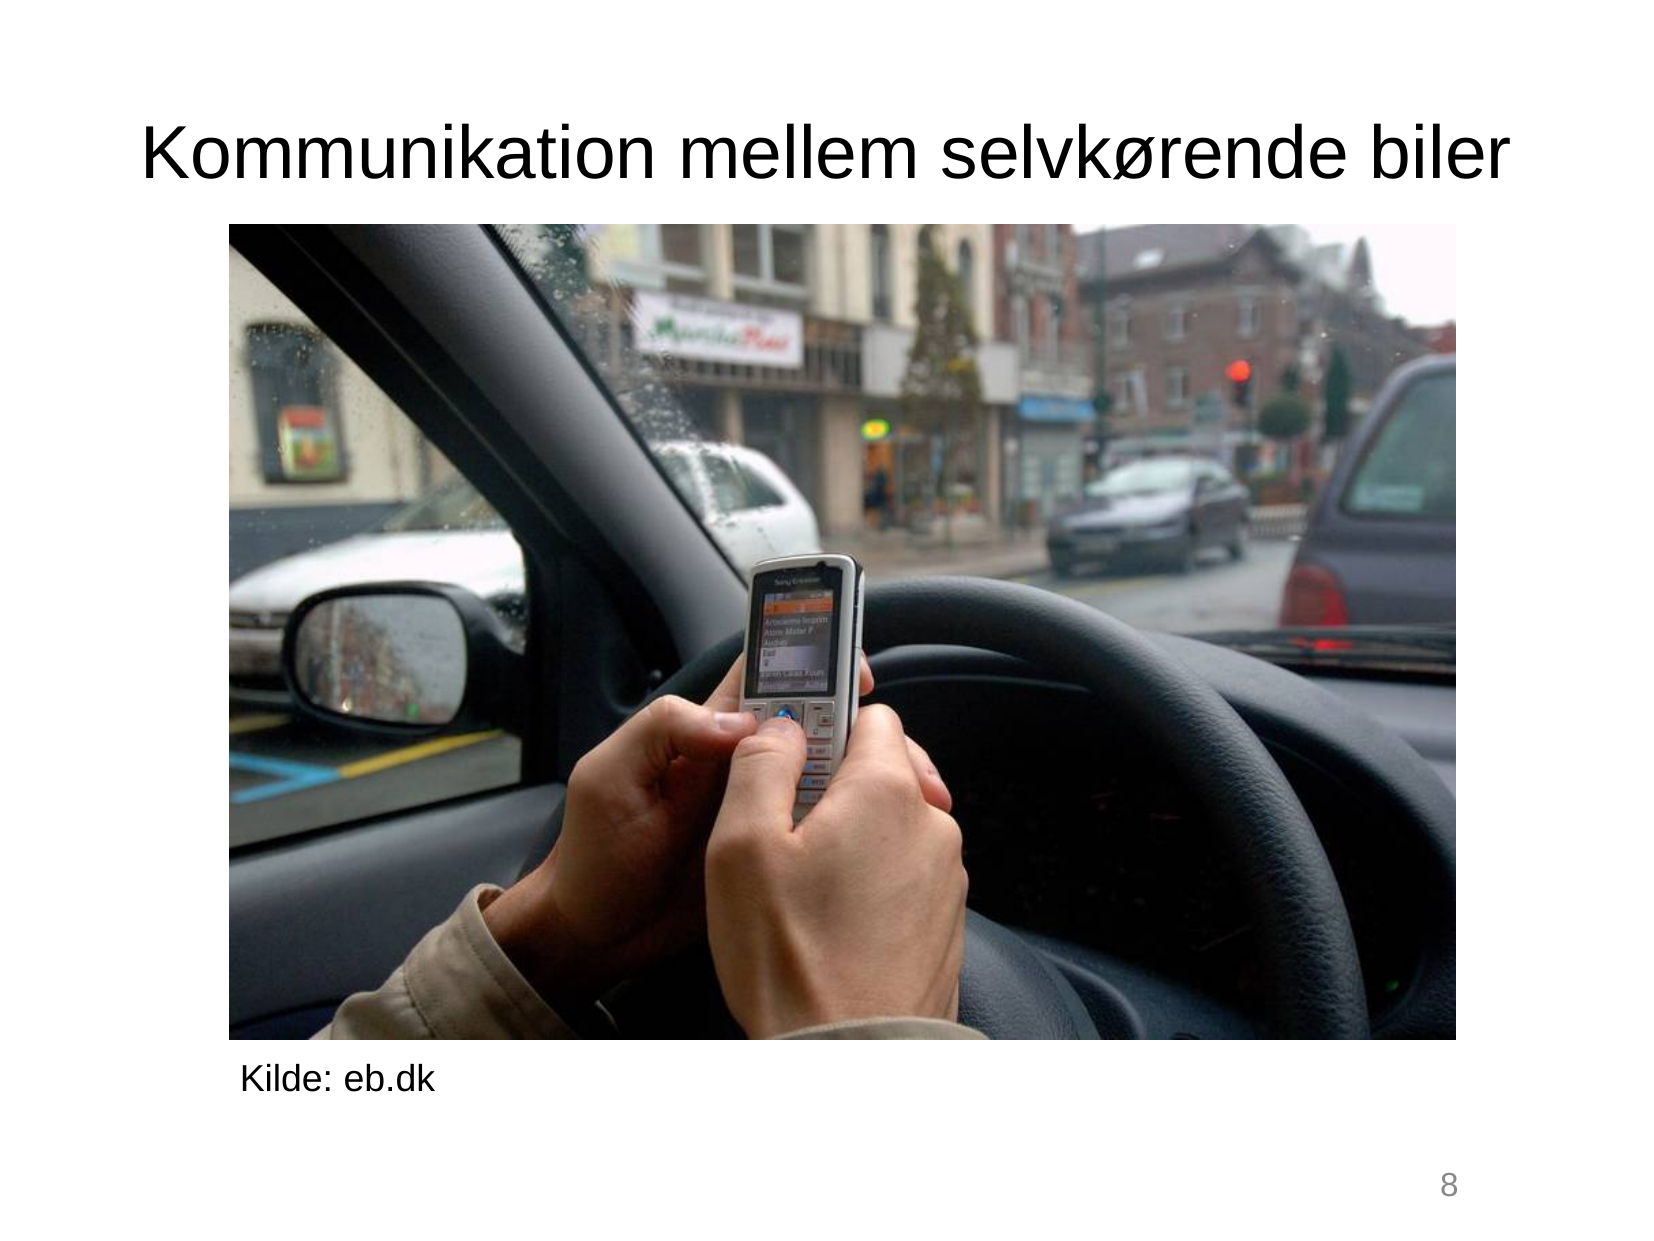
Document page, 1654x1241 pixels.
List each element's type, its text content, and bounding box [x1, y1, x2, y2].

text_box Kilde: eb.dk [225, 1050, 586, 1107]
title Kommunikation mellem selvkørende biler [82, 49, 1571, 257]
picture [229, 224, 1456, 1040]
